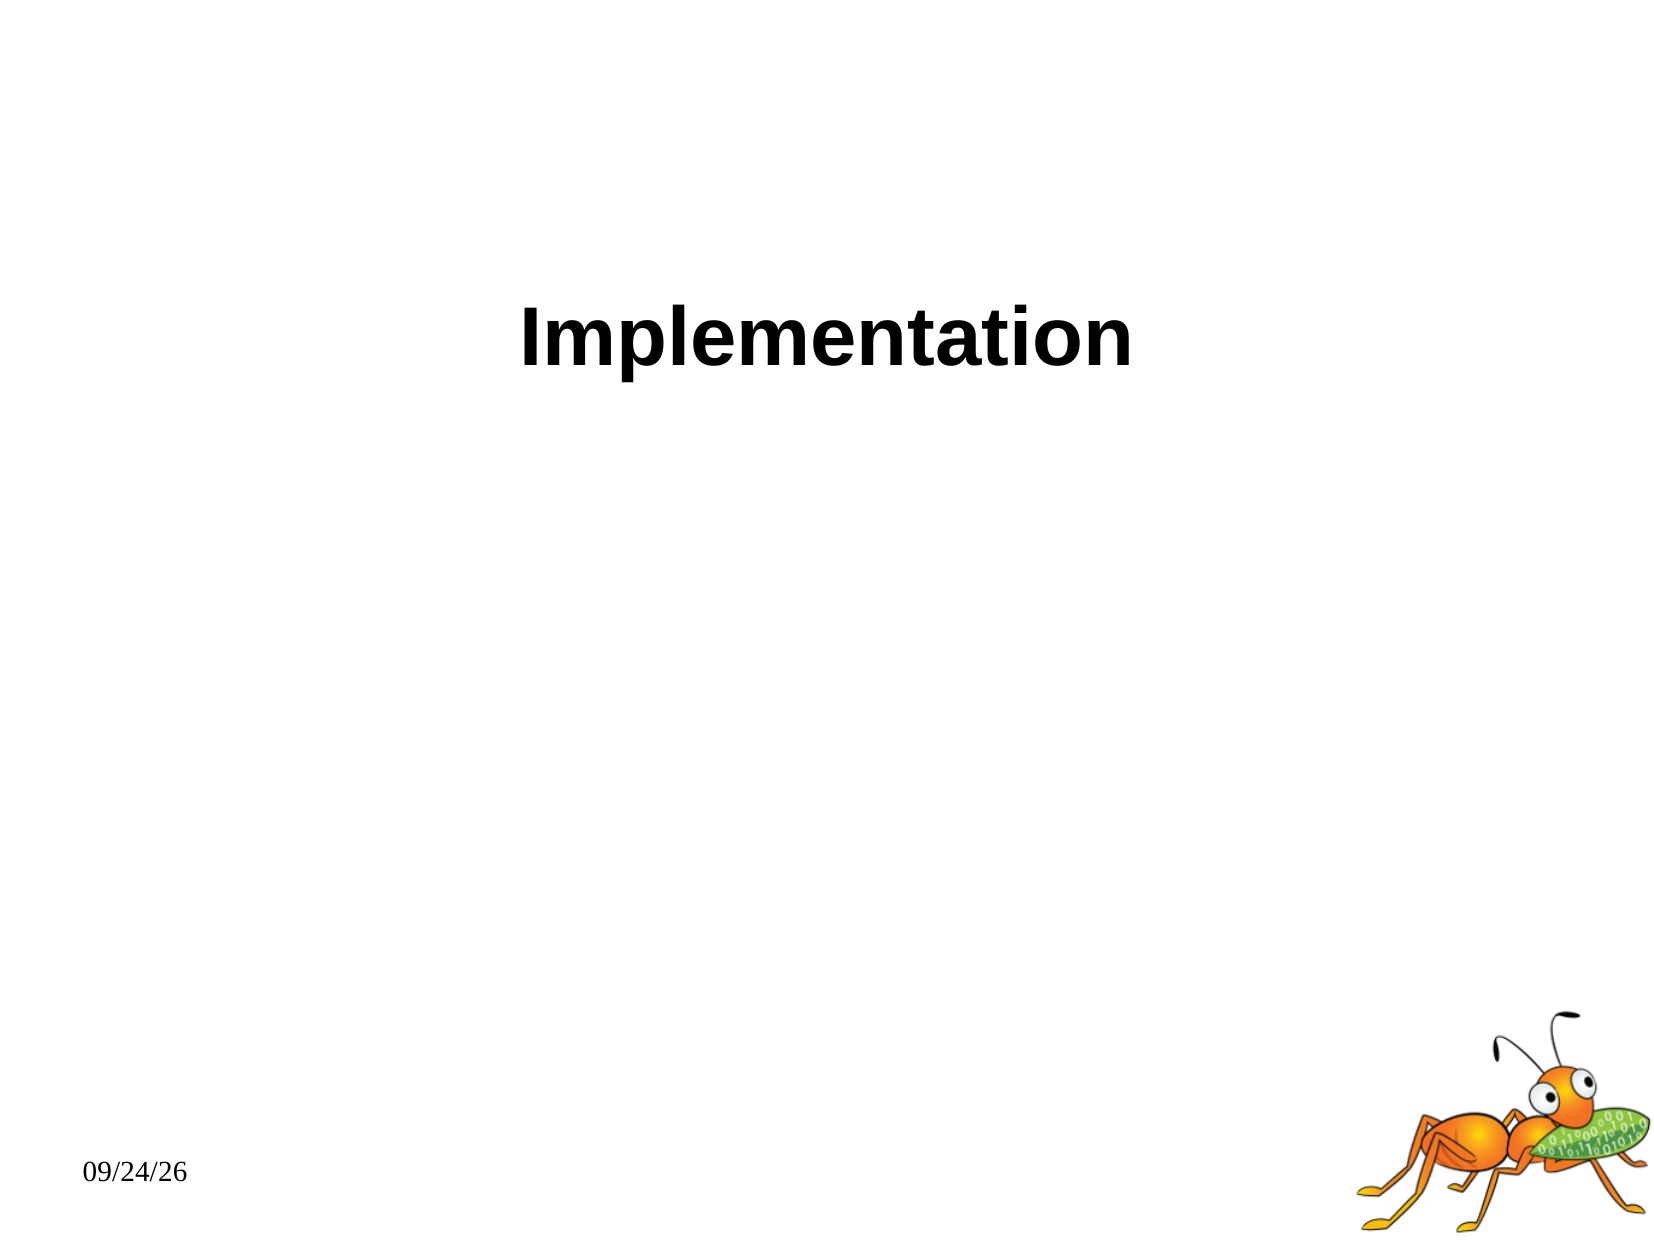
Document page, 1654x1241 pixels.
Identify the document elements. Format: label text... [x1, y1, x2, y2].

list Implementation [82, 290, 1571, 1010]
picture [1353, 1009, 1654, 1235]
